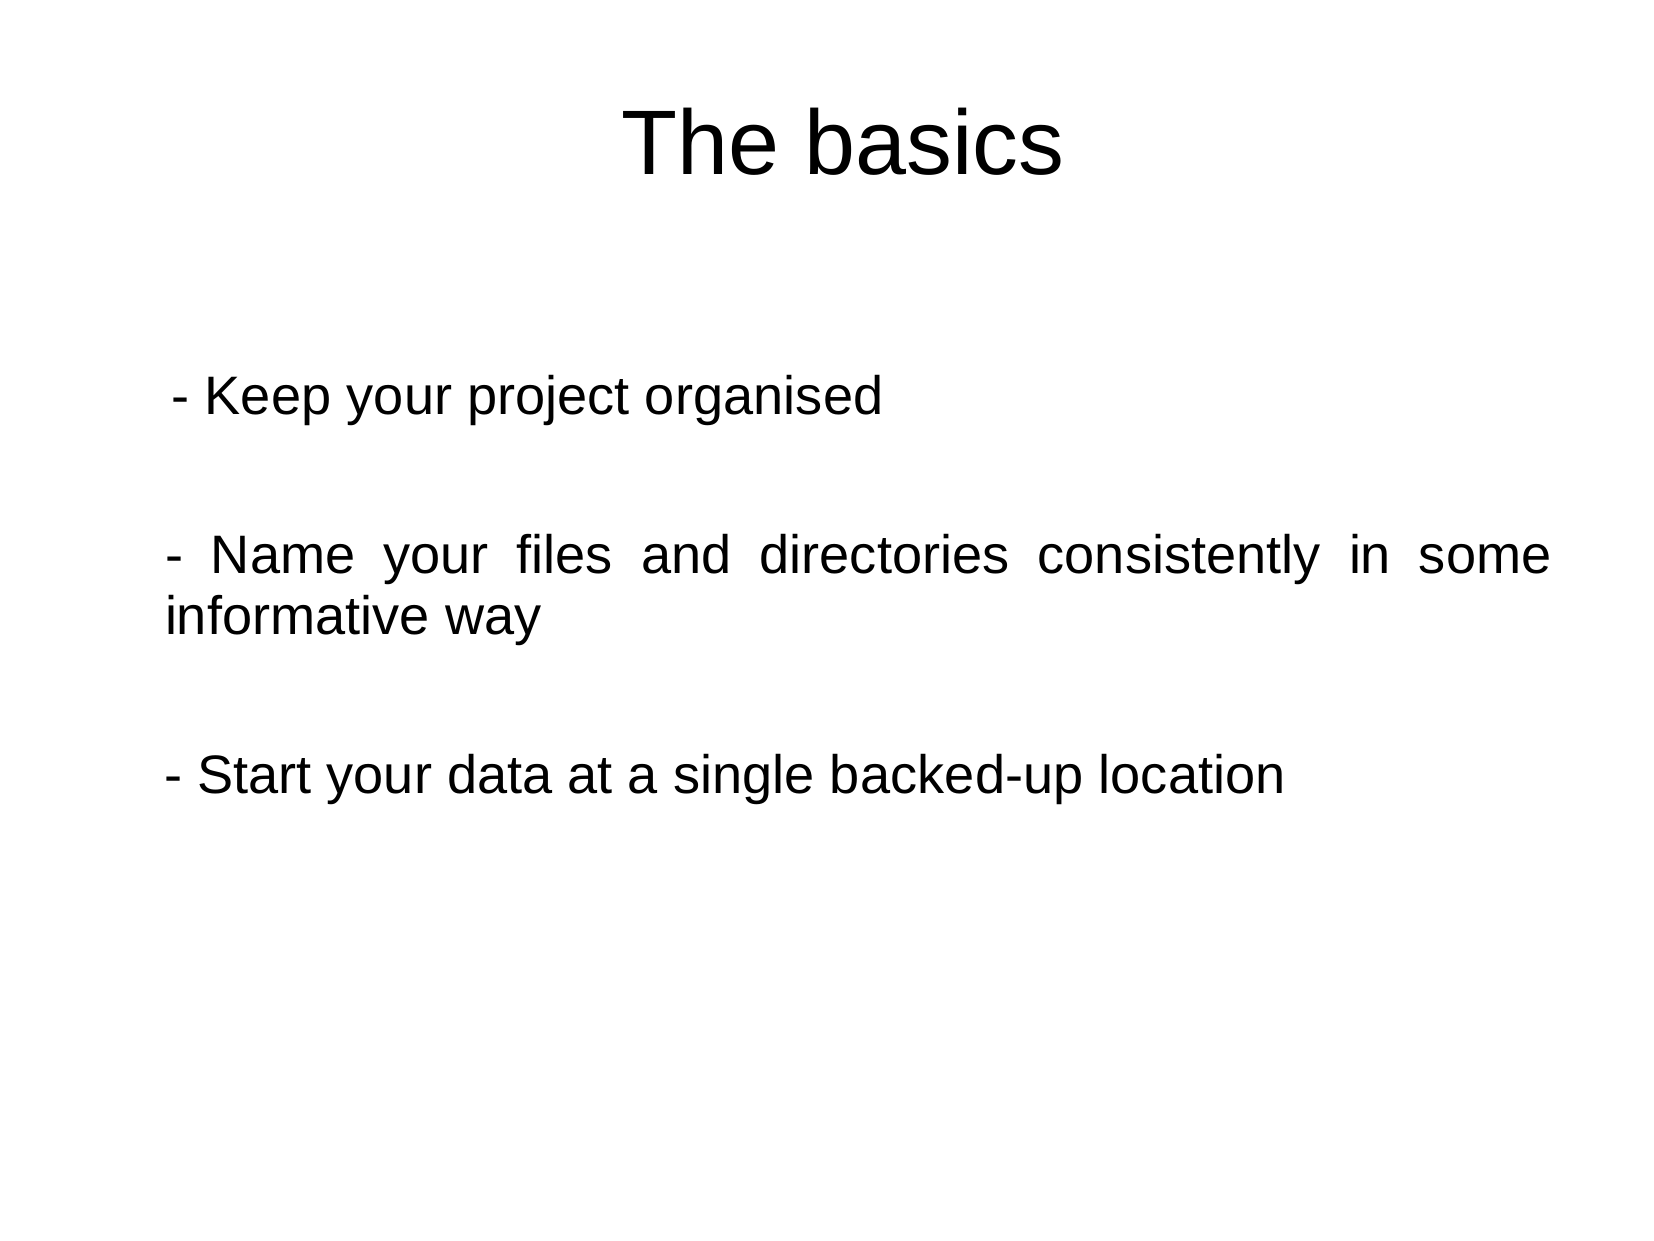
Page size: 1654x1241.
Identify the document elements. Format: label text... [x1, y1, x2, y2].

text_box - Name your files and directories consistently in some informative way [165, 494, 1555, 677]
text_box - Start your data at a single backed-up location [82, 712, 1369, 837]
title The basics [63, 40, 1624, 246]
text_box - Keep your project organised [123, 334, 933, 459]
